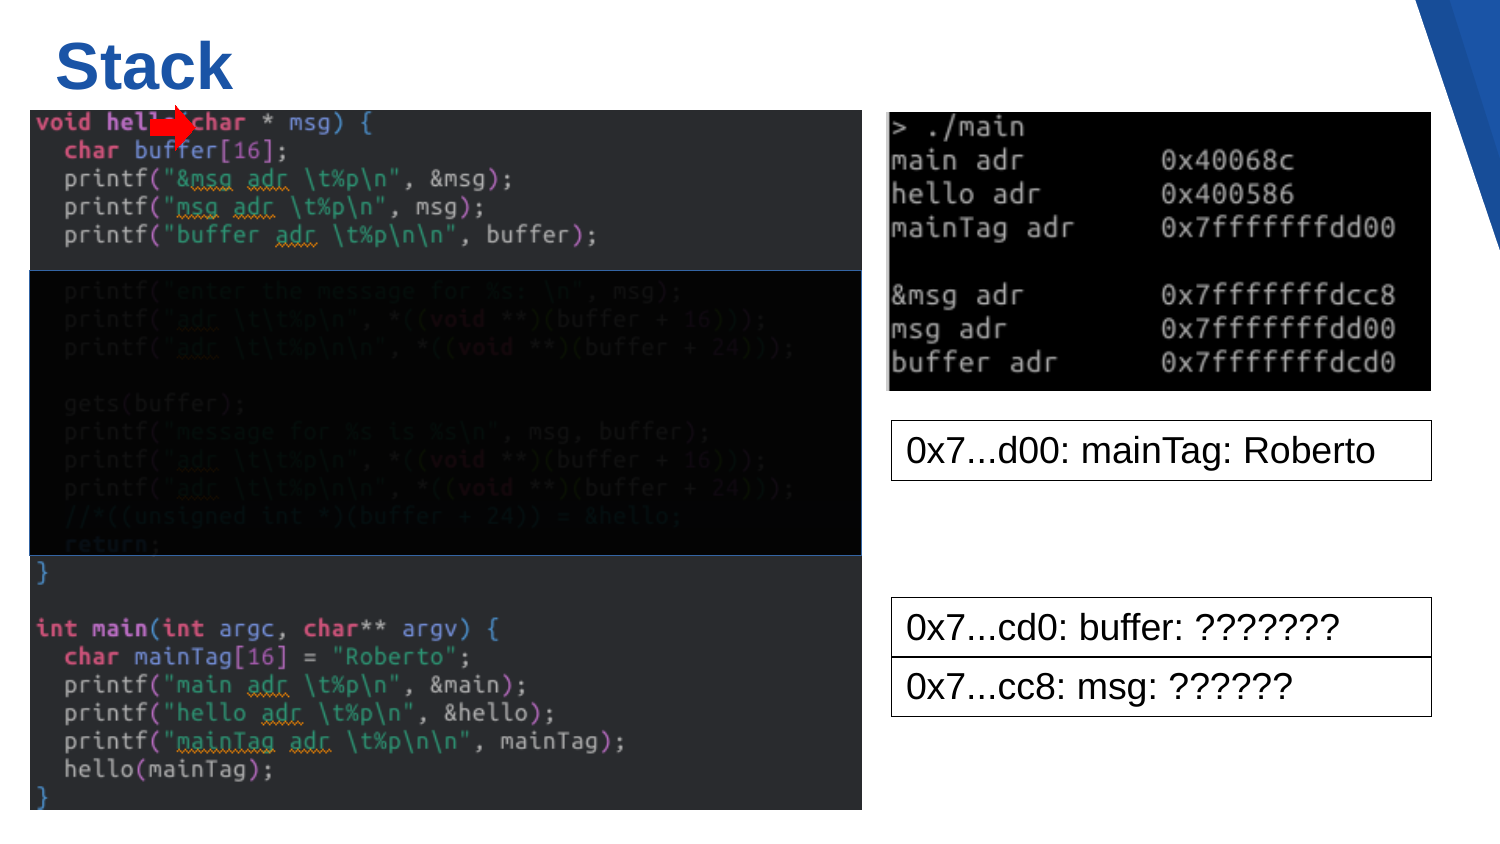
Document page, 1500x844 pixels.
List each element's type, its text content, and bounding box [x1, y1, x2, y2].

text_box [29, 270, 862, 556]
text_box [150, 105, 196, 151]
text_box 0x7...d00: mainTag: Roberto [891, 420, 1432, 481]
text_box 0x7...cd0: buffer: ??????? [891, 597, 1432, 656]
text_box 0x7...cc8: msg: ?????? [891, 656, 1432, 717]
title Stack [40, 50, 1306, 118]
picture [30, 556, 862, 811]
picture [886, 112, 1431, 392]
picture [30, 110, 862, 270]
